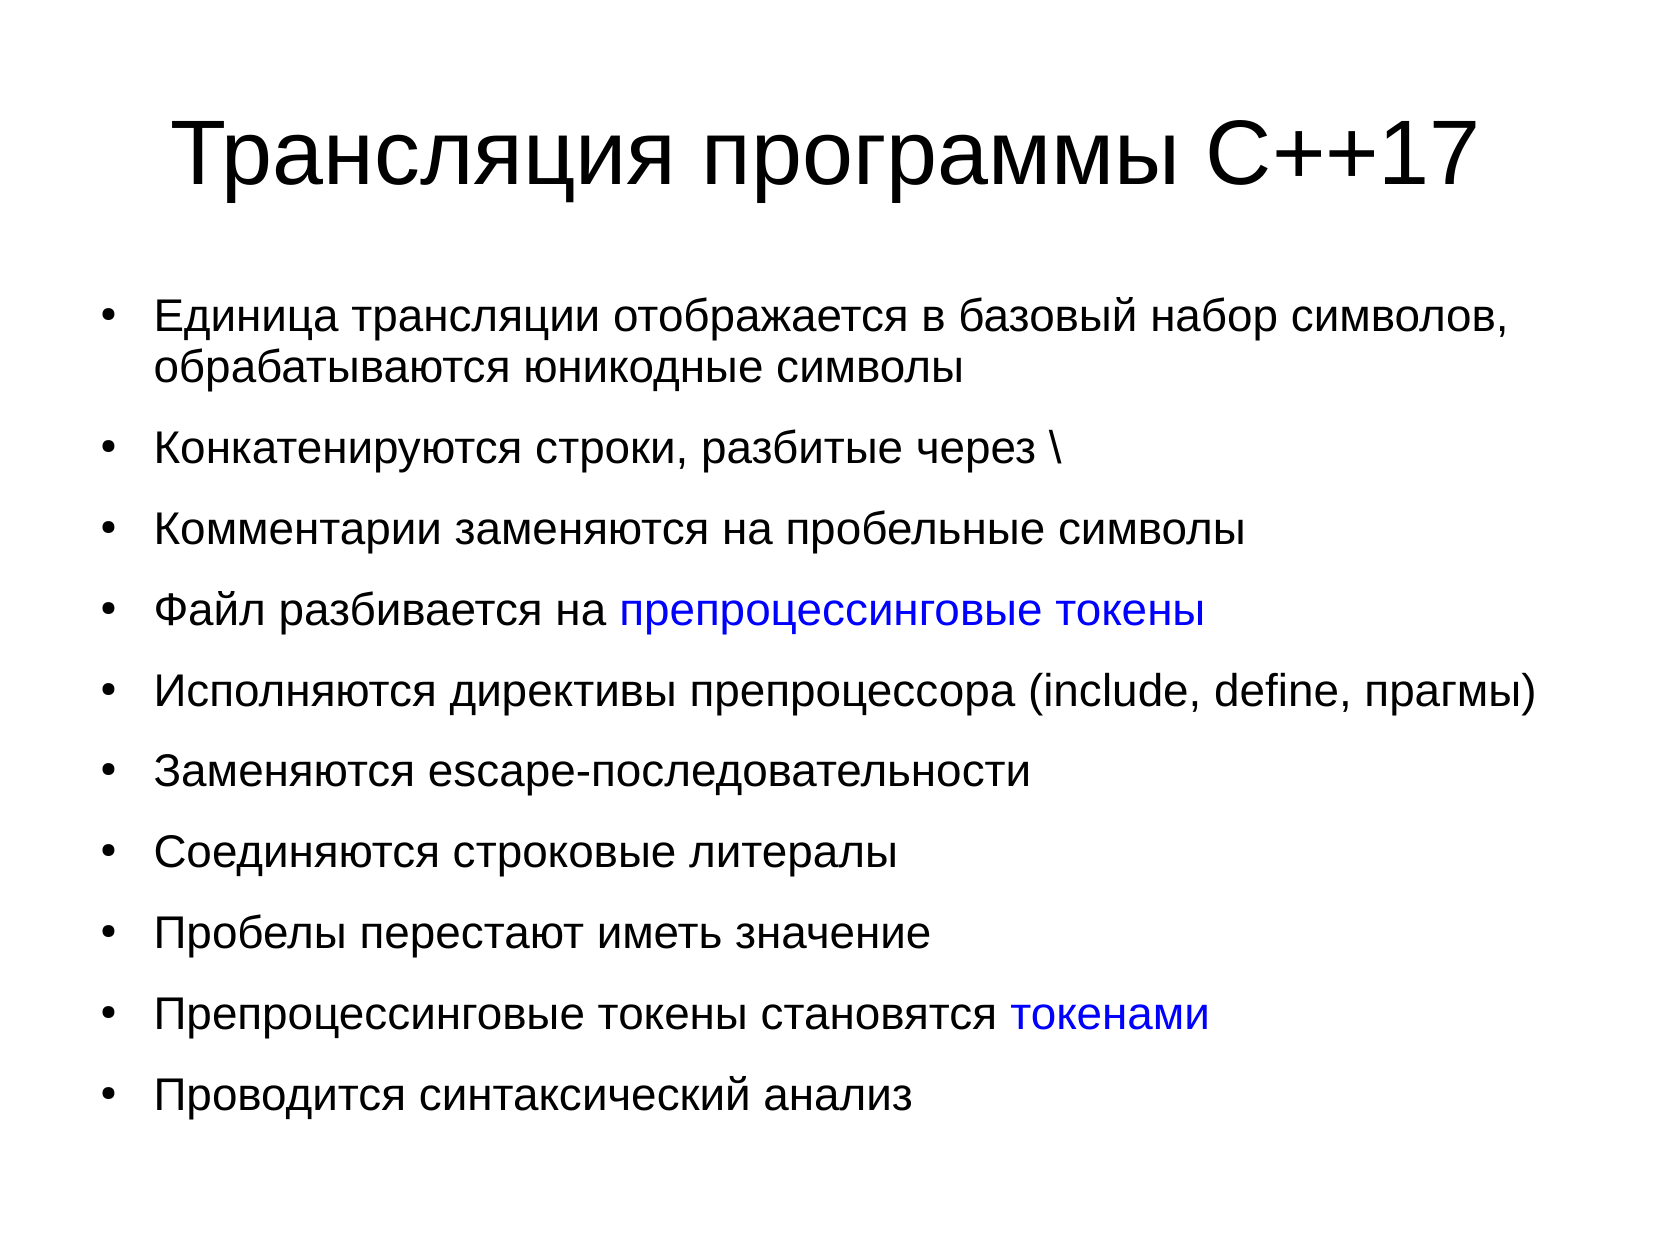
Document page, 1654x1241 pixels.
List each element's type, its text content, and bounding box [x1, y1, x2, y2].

list Единица трансляции отображается в базовый набор символов, обрабатываются юникодные символы Конкатенируются строки, разбитые через \ Комментарии заменяются на пробельные символы Файл разбивается на препроцессинговые токены Исполняются директивы препроцессора (include, define, прагмы) Заменяются escape-последовательности Соединяются строковые литералы Пробелы перестают иметь значение Препроцессинговые токены становятся токенами Проводится синтаксический анализ [82, 290, 1571, 1141]
title Трансляция программы С++17 [82, 49, 1571, 257]
